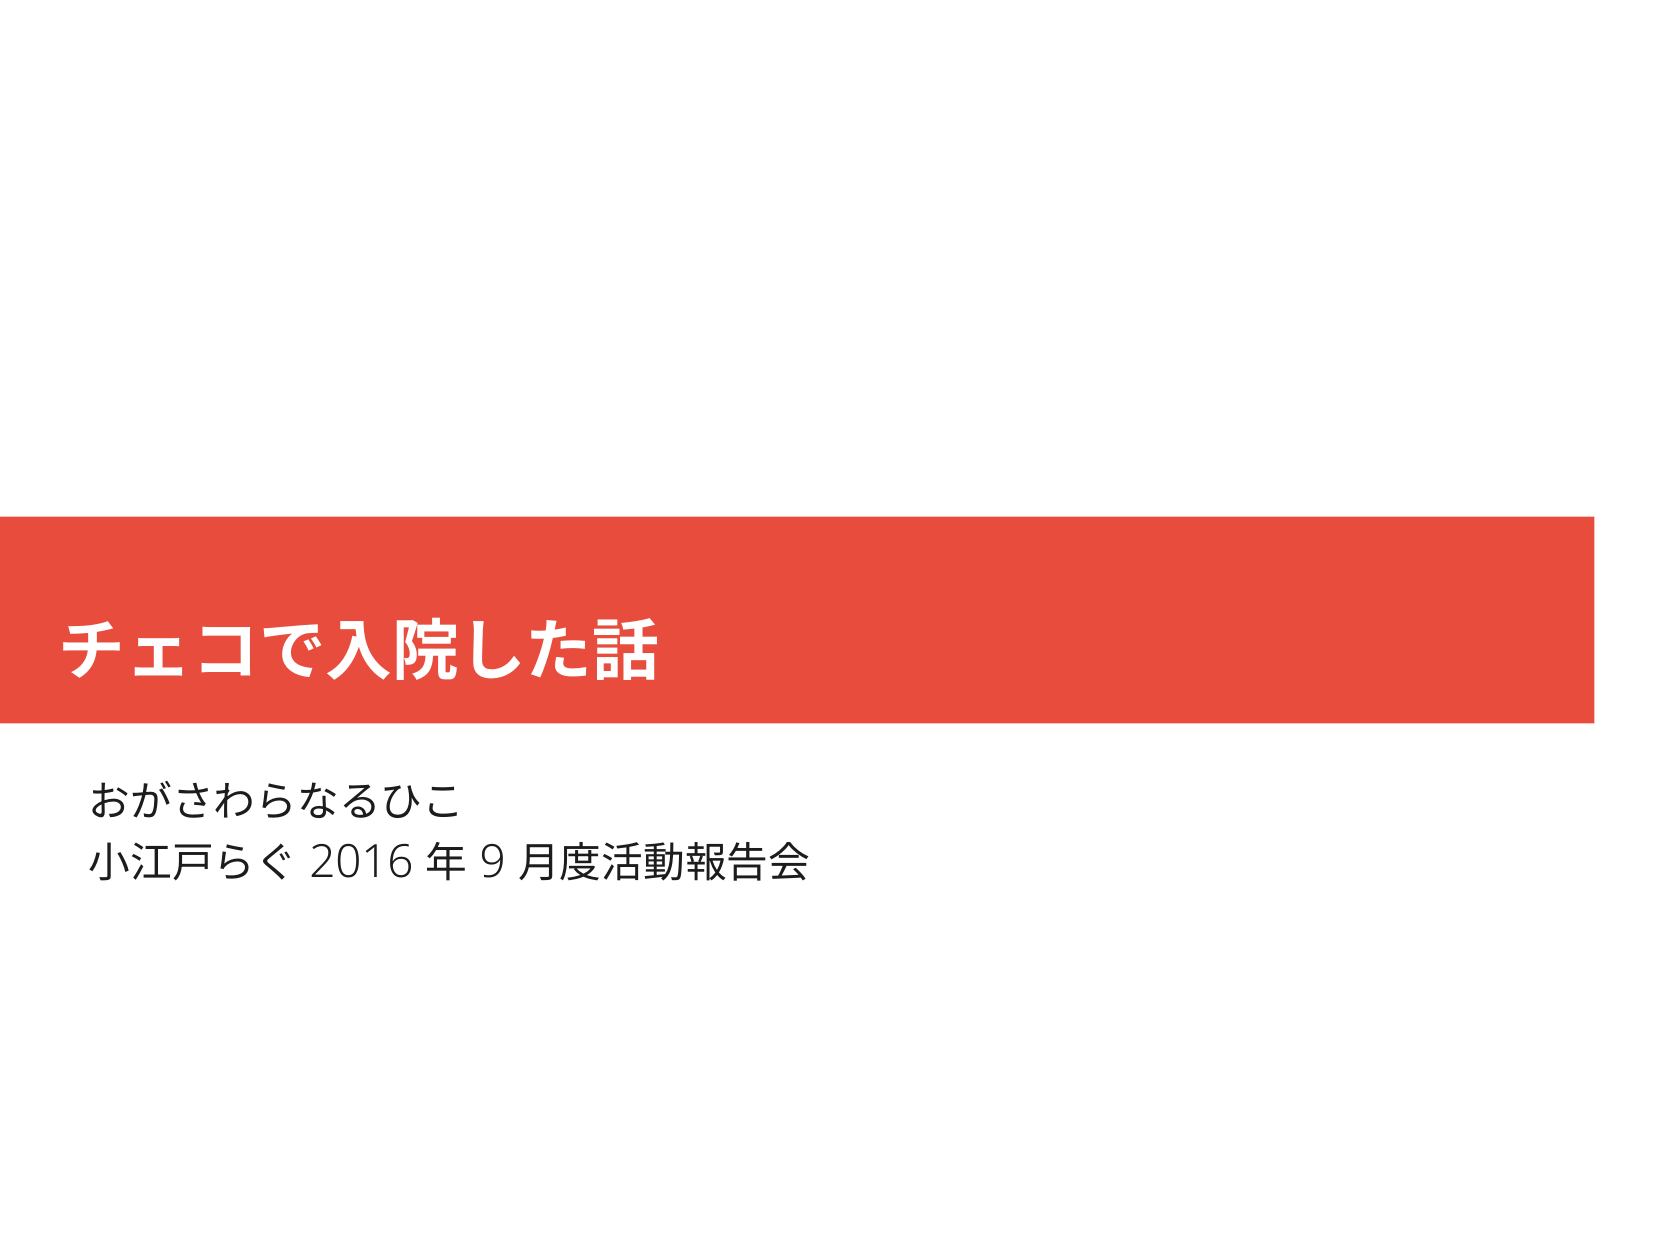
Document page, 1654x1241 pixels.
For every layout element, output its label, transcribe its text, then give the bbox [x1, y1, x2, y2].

title チェコで入院した話 [59, 546, 1595, 694]
subtitle おがさわらなるひこ 小江戸らぐ2016年9月度活動報告会 [88, 767, 1595, 1182]
